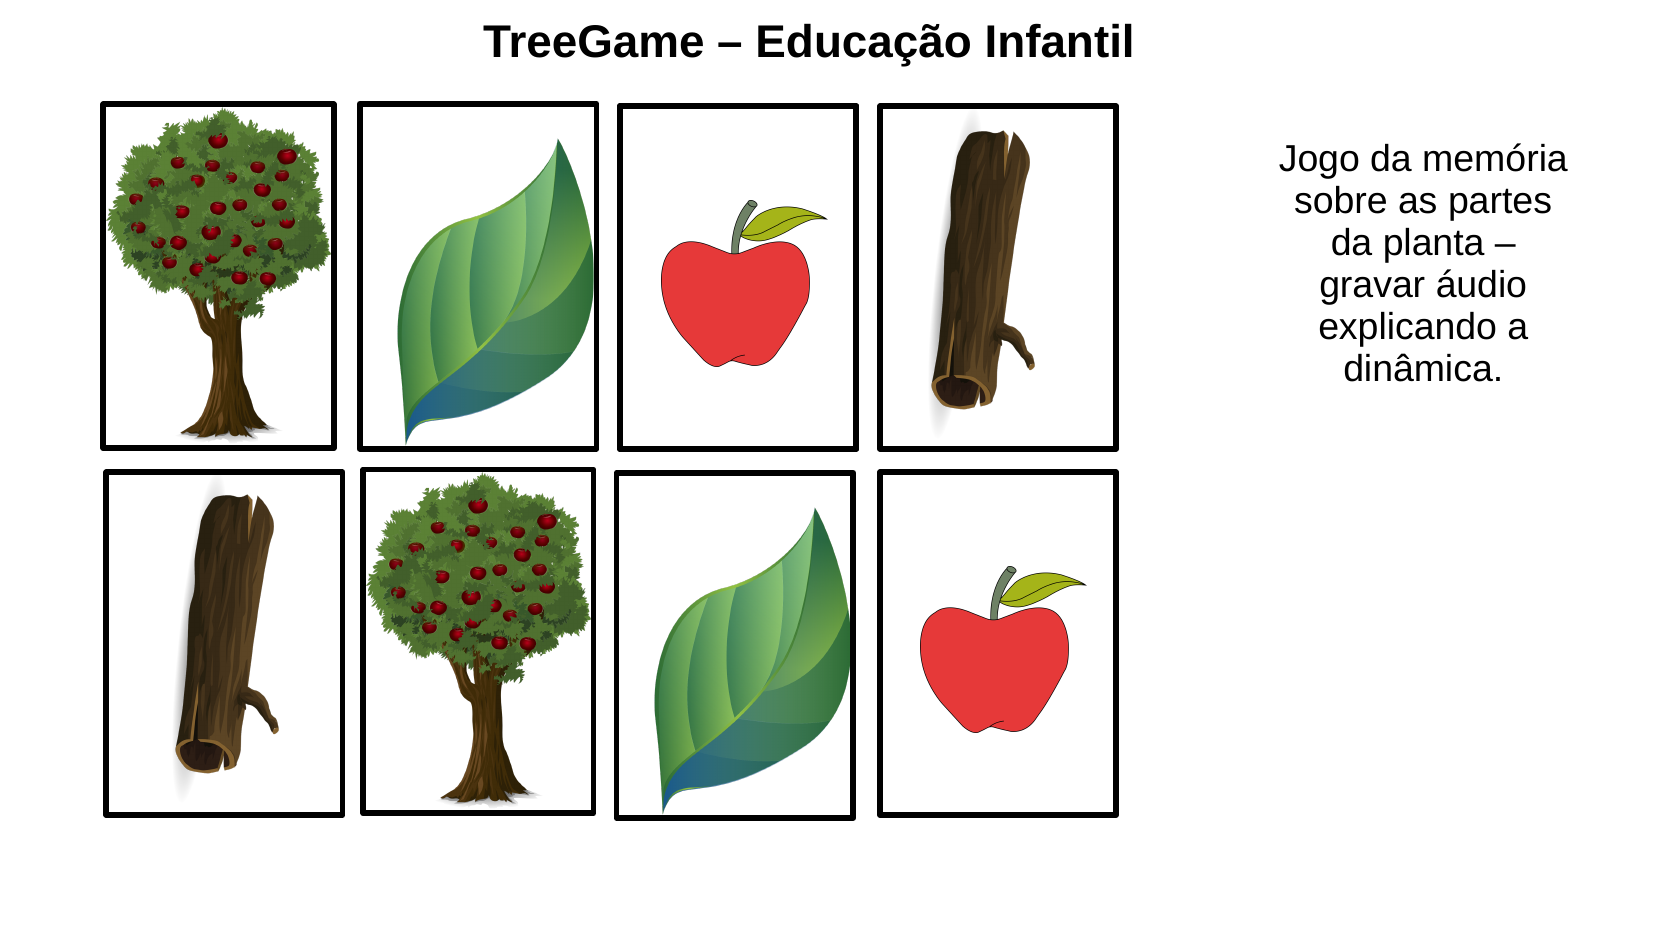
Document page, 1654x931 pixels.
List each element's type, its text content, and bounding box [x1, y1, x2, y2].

picture [920, 566, 1087, 733]
picture [362, 106, 594, 446]
text_box [879, 106, 1117, 449]
text_box Jogo da memória sobre as partes da planta – gravar áudio explicando a dinâmica. [1263, 129, 1583, 397]
title TreeGame – Educação Infantil [248, 11, 1371, 71]
picture [366, 472, 591, 811]
picture [619, 475, 851, 815]
picture [661, 200, 828, 367]
picture [106, 107, 331, 446]
picture [141, 470, 311, 804]
text_box [106, 472, 343, 815]
picture [897, 106, 1067, 440]
